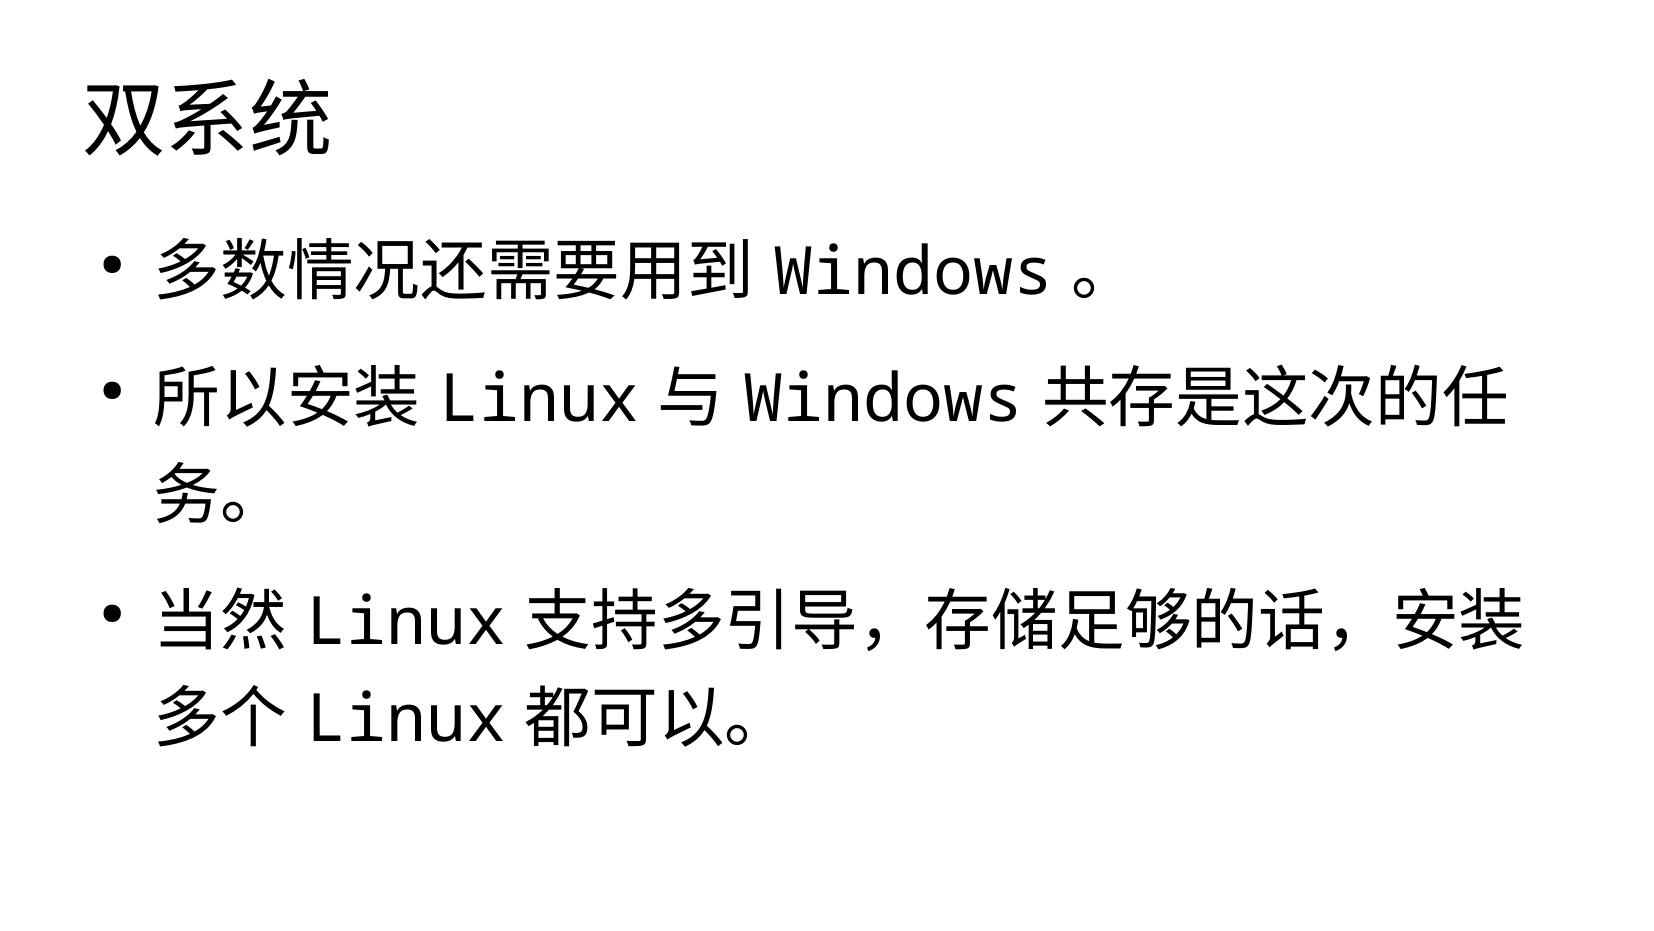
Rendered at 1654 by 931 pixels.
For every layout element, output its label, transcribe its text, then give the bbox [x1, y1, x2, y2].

title 双系统 [82, 37, 1571, 189]
list 多数情况还需要用到Windows。 所以安装Linux与Windows共存是这次的任务。 当然Linux支持多引导，存储足够的话，安装多个Linux都可以。 [82, 217, 1571, 827]
